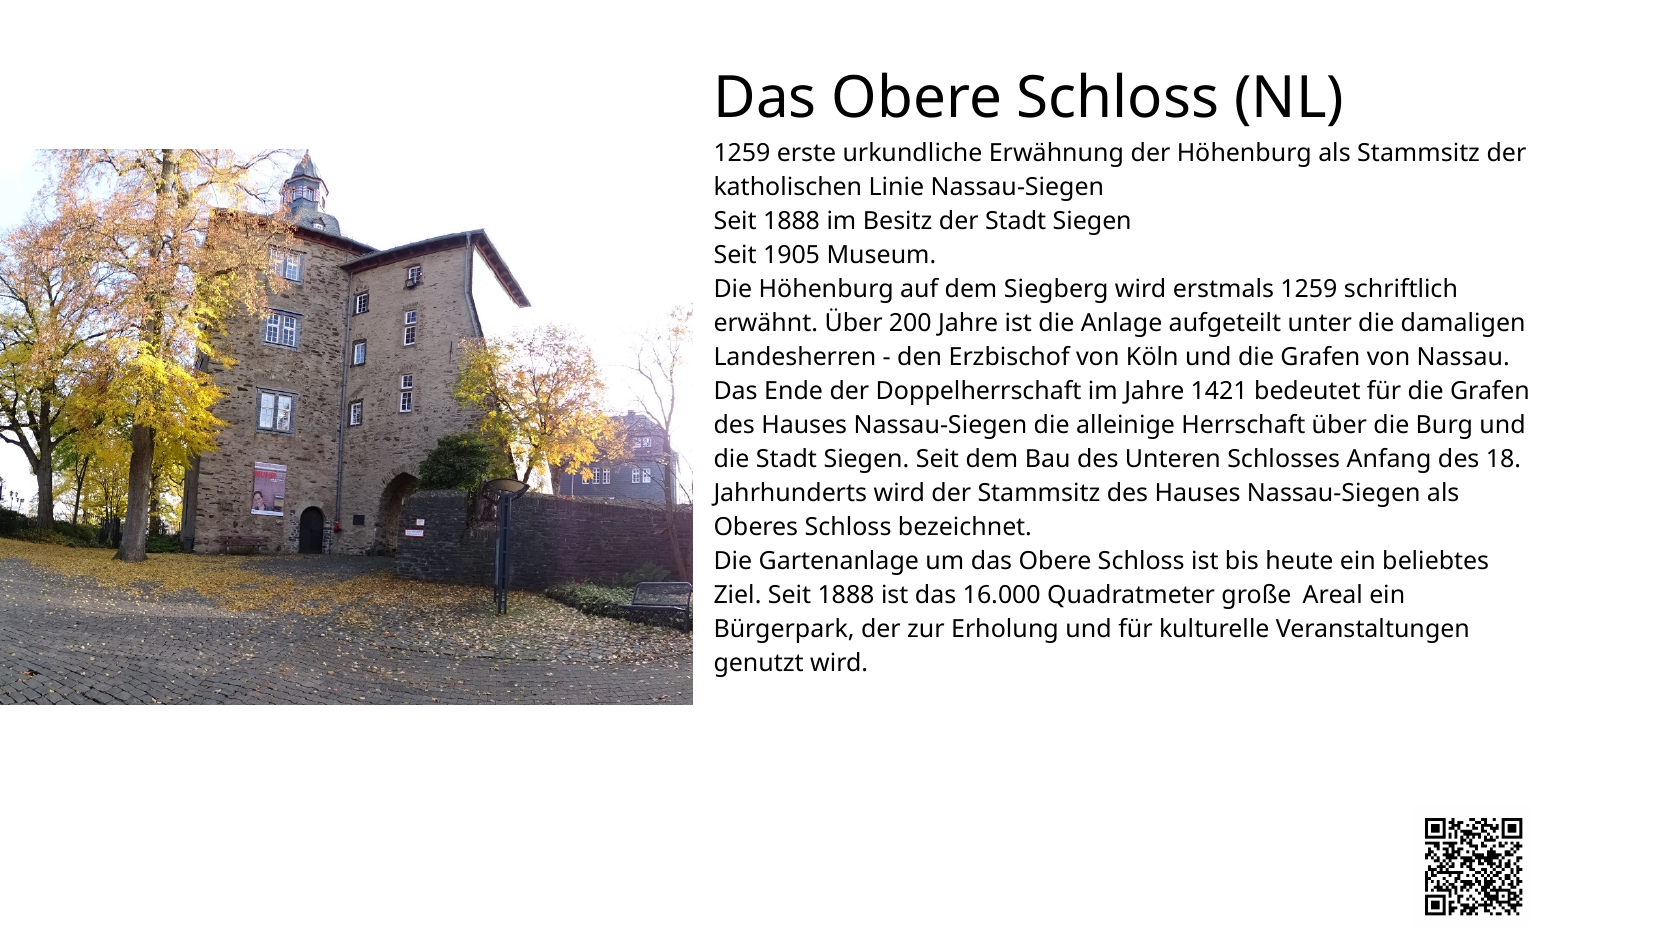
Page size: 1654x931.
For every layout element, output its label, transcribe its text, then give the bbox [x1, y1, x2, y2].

picture [0, 149, 693, 706]
title Das Obere Schloss (NL) 1259 erste urkundliche Erwähnung der Höhenburg als Stammsitz der katholischen Linie Nassau-Siegen Seit 1888 im Besitz der Stadt Siegen Seit 1905 Museum. Die Höhenburg auf dem Siegberg wird erstmals 1259 schriftlich erwähnt. Über 200 Jahre ist die Anlage aufgeteilt unter die damaligen Landesherren - den Erzbischof von Köln und die Grafen von Nassau. Das Ende der Doppelherrschaft im Jahre 1421 bedeutet für die Grafen des Hauses Nassau-Siegen die alleinige Herrschaft über die Burg und die Stadt Siegen. Seit dem Bau des Unteren Schlosses Anfang des 18. Jahrhunderts wird der Stammsitz des Hauses Nassau-Siegen als Oberes Schloss bezeichnet. Die Gartenanlage um das Obere Schloss ist bis heute ein beliebtes Ziel. Seit 1888 ist das 16.000 Quadratmeter große Areal ein Bürgerpark, der zur Erholung und für kulturelle Veranstaltungen genutzt wird. [713, 0, 1535, 764]
picture [1413, 806, 1534, 927]
